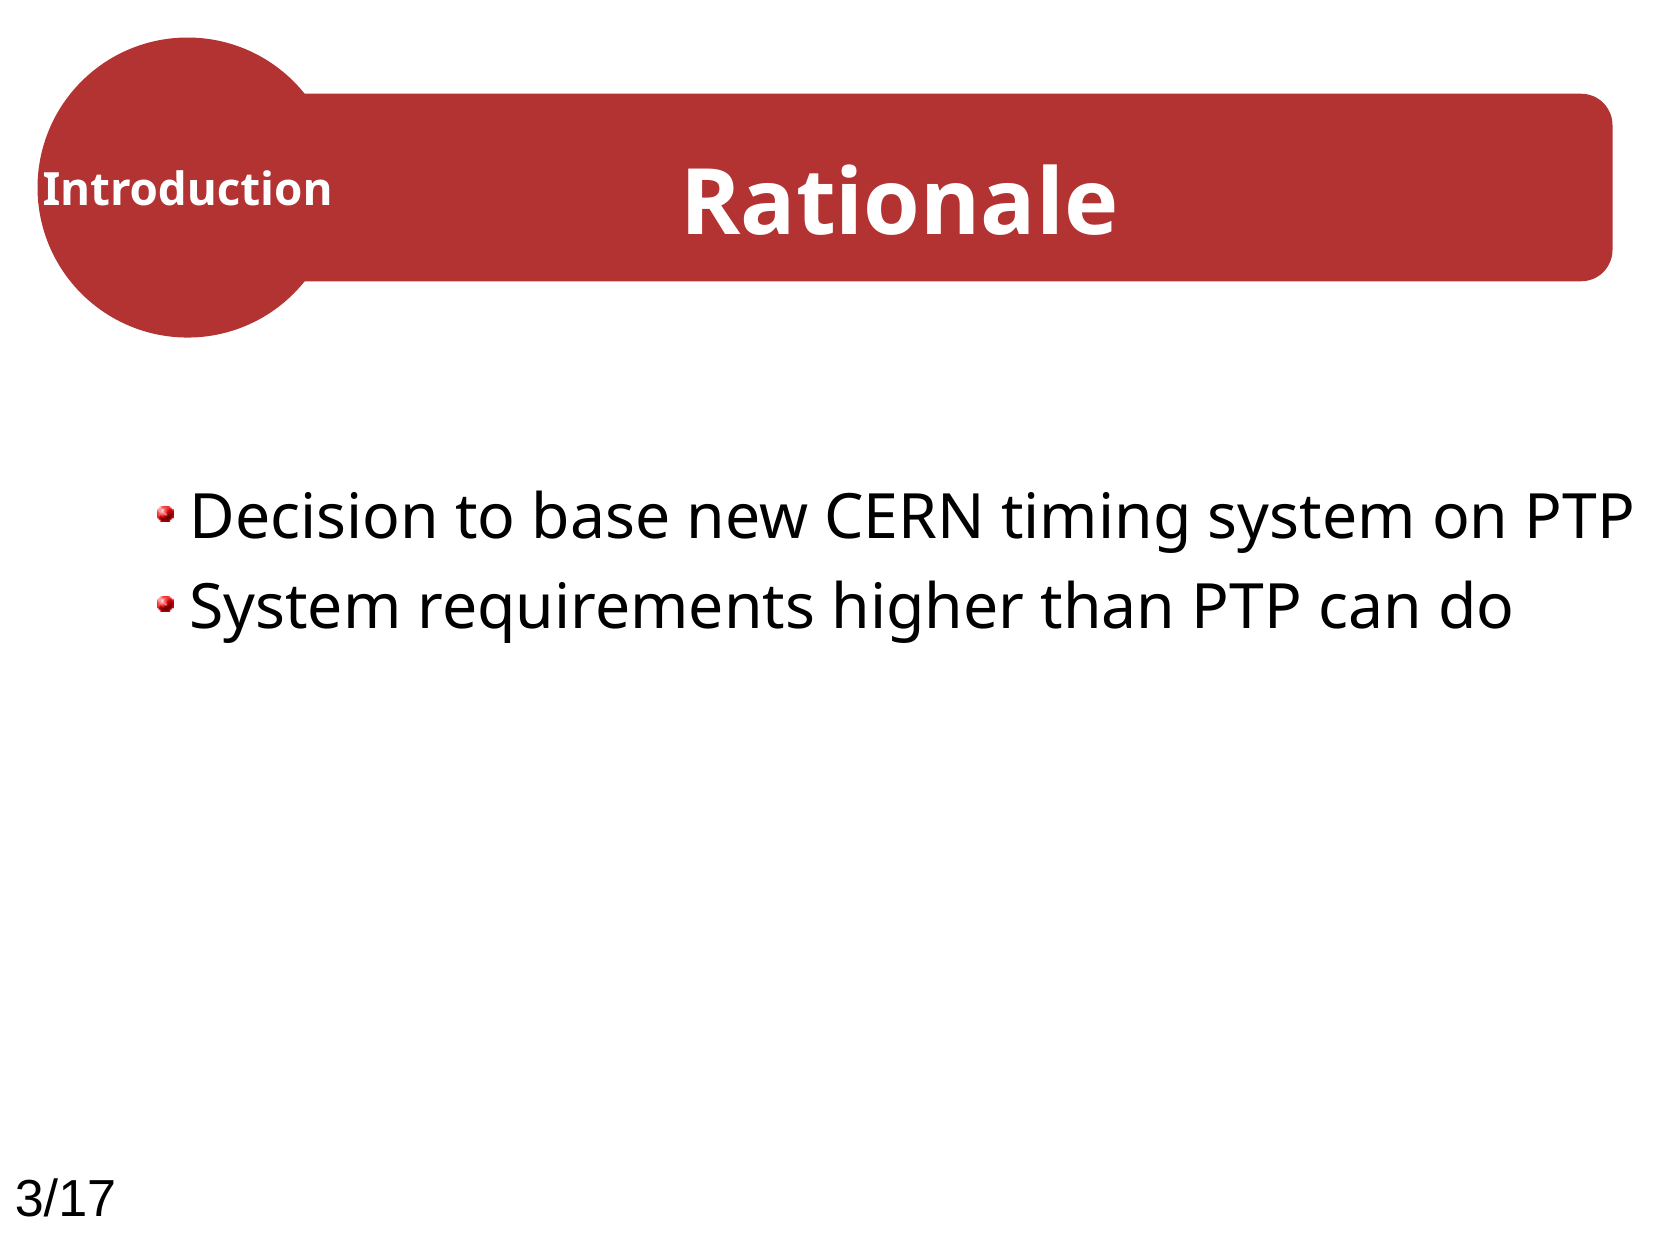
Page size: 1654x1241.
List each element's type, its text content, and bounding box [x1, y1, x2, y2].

text_box Introduction [37, 37, 338, 331]
text_box Decision to base new CERN timing system on PTP System requirements higher than PTP can do [142, 294, 1600, 1163]
text_box [305, 93, 1613, 282]
text_box Rationale [665, 128, 1116, 247]
text_box 3/17 [0, 1162, 157, 1241]
